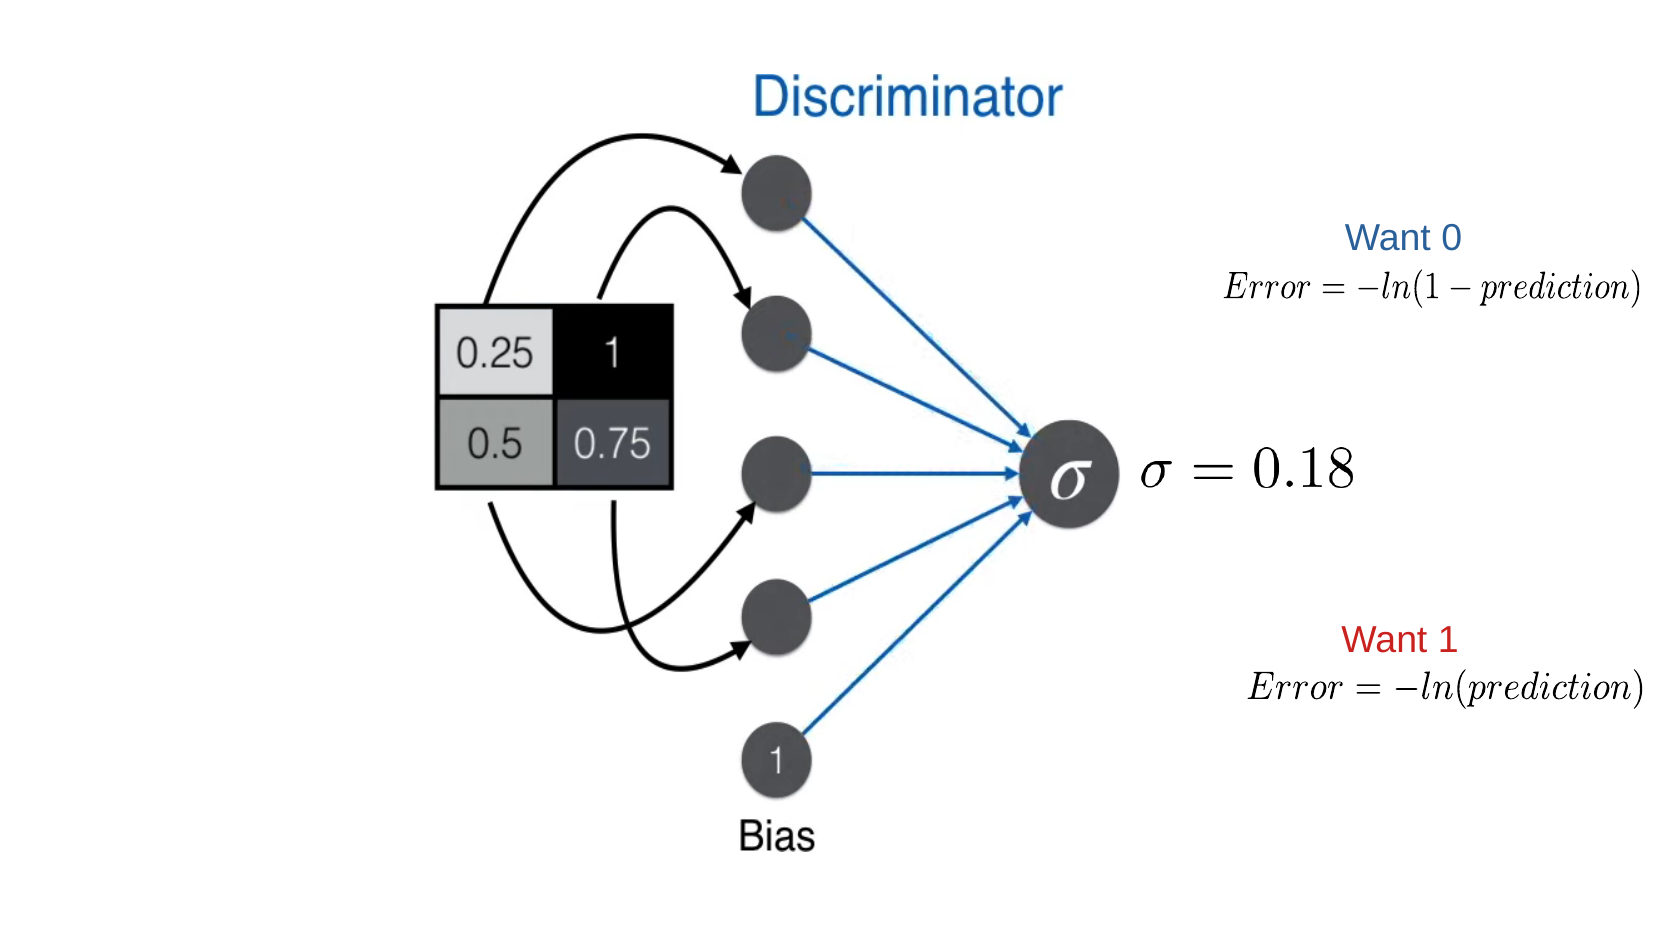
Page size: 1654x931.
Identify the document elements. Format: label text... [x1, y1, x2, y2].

picture [387, 74, 1121, 852]
picture [1244, 667, 1644, 711]
text_box Want 0 [1330, 208, 1478, 266]
picture [1222, 269, 1640, 308]
picture [1141, 447, 1353, 488]
text_box Want 1 [1326, 610, 1474, 667]
